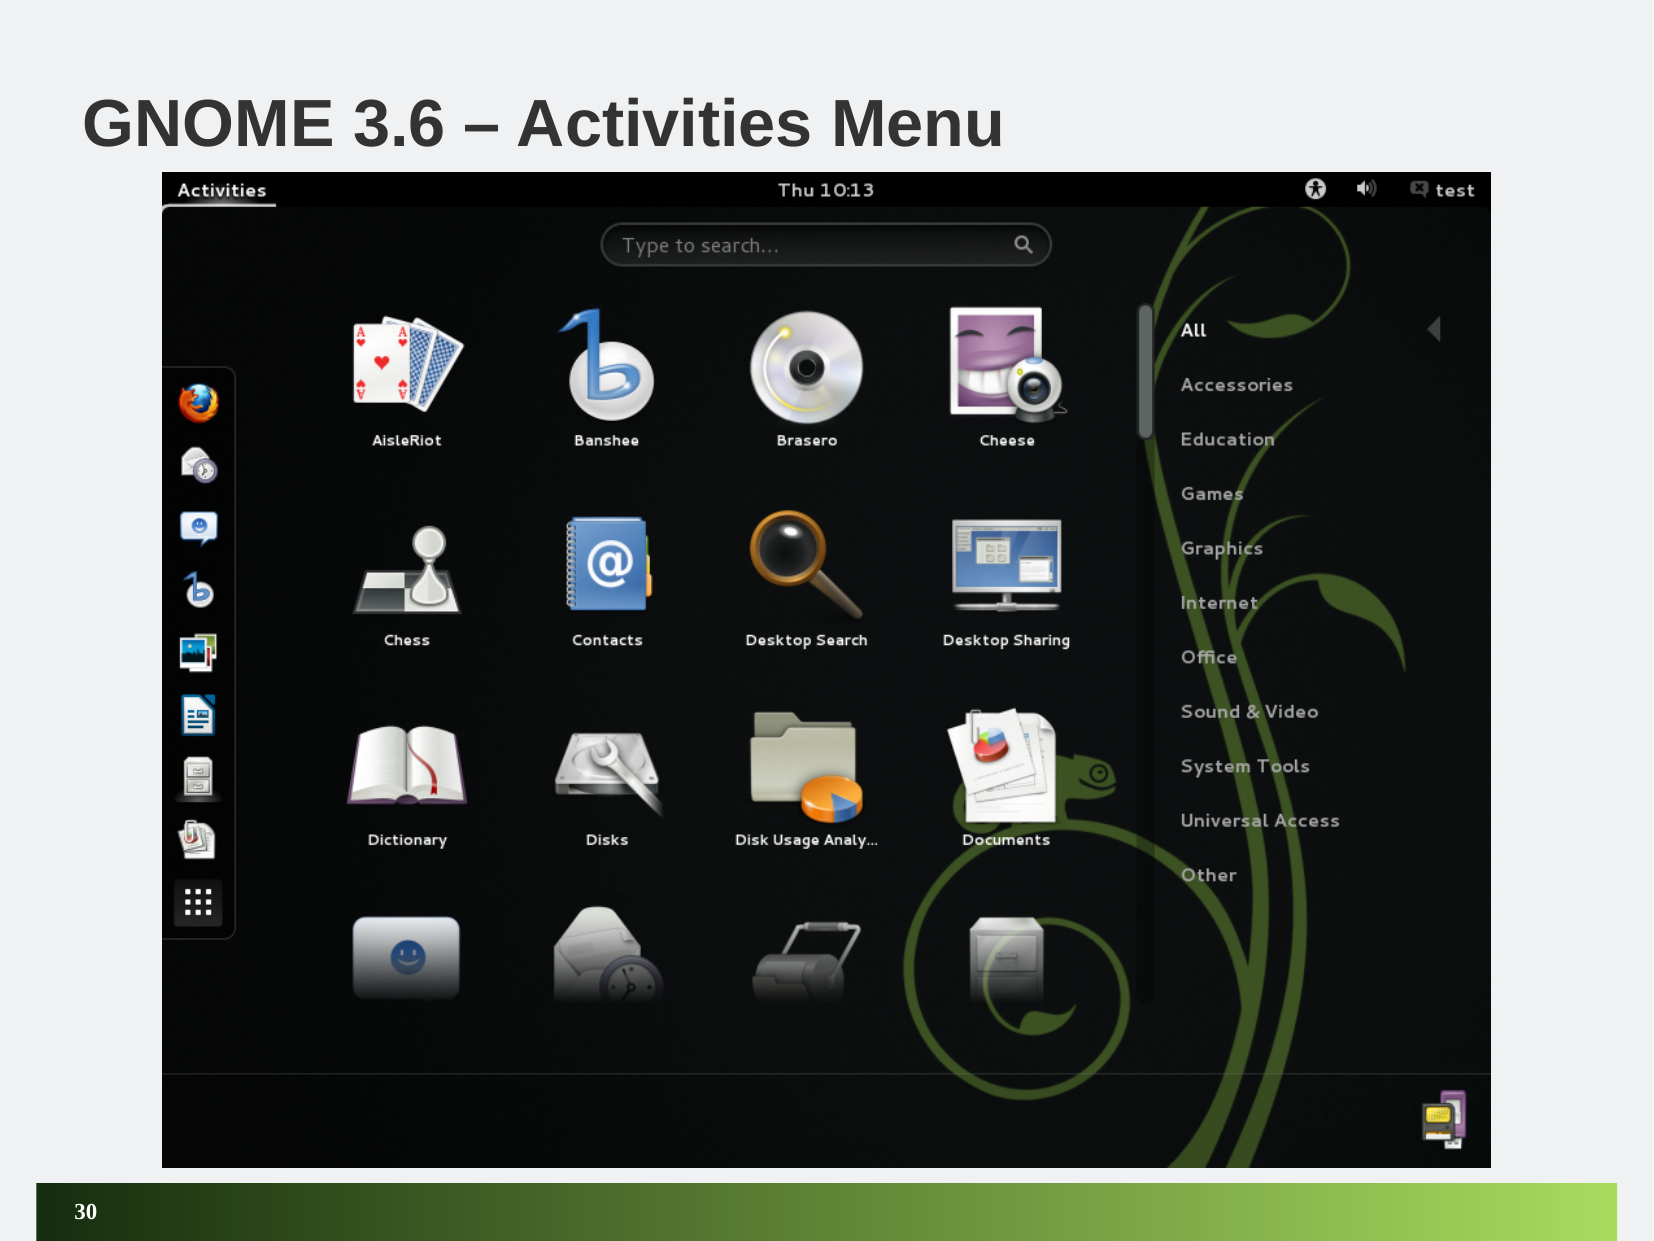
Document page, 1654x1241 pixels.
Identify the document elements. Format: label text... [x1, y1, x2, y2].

picture [0, 0, 1654, 1241]
title GNOME 3.6 – Activities Menu [82, 49, 1571, 198]
